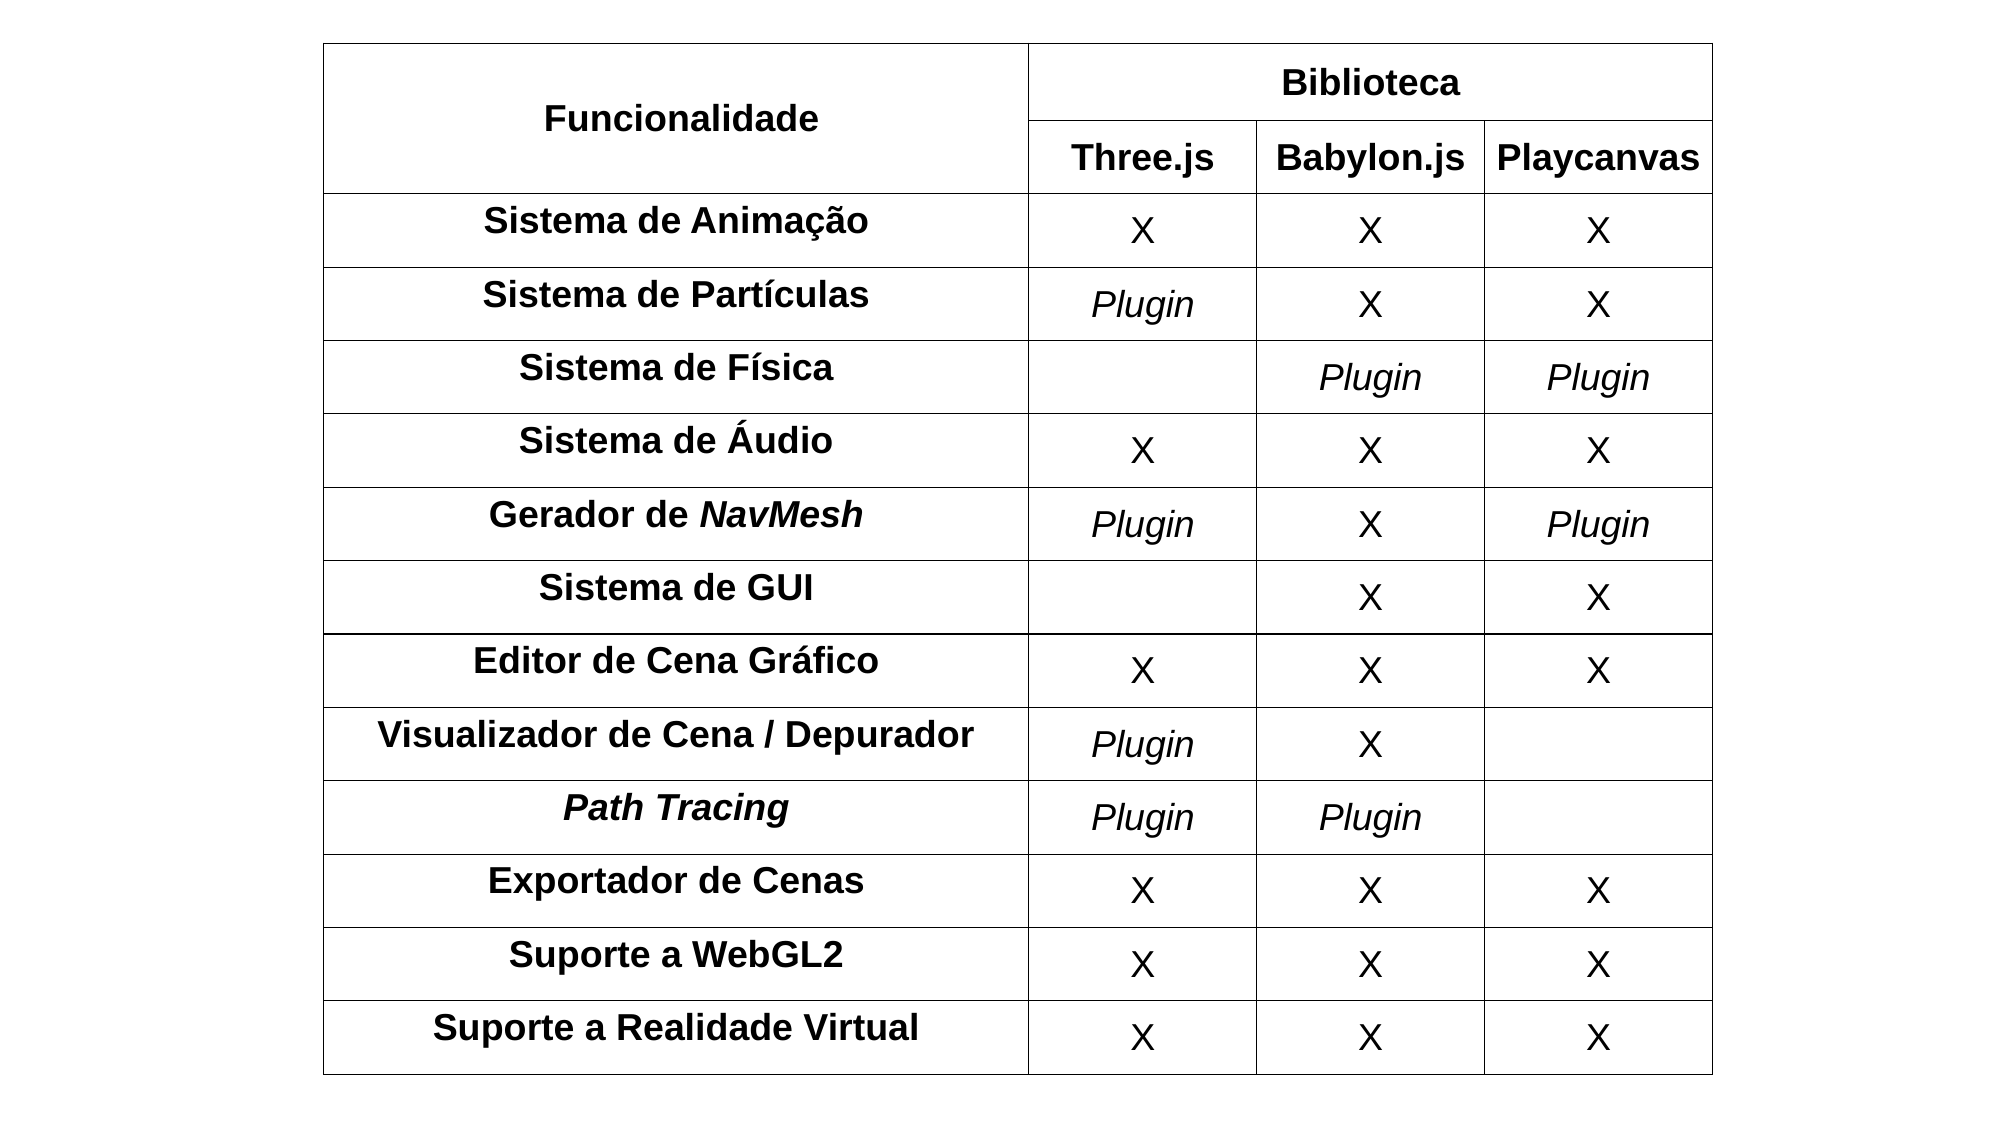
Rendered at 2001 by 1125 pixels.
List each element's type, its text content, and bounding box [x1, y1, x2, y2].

table_cell X [1257, 414, 1484, 487]
table_cell X [1029, 414, 1256, 487]
table_cell X [1485, 268, 1712, 340]
table_cell Sistema de GUI [324, 561, 1028, 633]
table_cell Plugin [1257, 341, 1484, 413]
table_cell Editor de Cena Gráfico [324, 635, 1028, 707]
table_cell X [1257, 855, 1484, 927]
table_cell Sistema de Animação [324, 194, 1028, 267]
table_cell [1029, 561, 1256, 633]
table_cell X [1257, 488, 1484, 560]
table_cell Gerador de NavMesh [324, 488, 1028, 560]
table_cell X [1029, 194, 1256, 267]
table_cell X [1485, 194, 1712, 267]
table_cell Three.js [1029, 121, 1256, 193]
table_cell X [1485, 1001, 1712, 1074]
table_cell X [1257, 1001, 1484, 1074]
table_cell X [1257, 194, 1484, 267]
table_cell X [1257, 928, 1484, 1000]
table_cell X [1257, 268, 1484, 340]
table_cell X [1485, 561, 1712, 633]
table_cell Visualizador de Cena / Depurador [324, 708, 1028, 780]
table_cell X [1029, 855, 1256, 927]
table_cell Sistema de Áudio [324, 414, 1028, 487]
table_cell [1485, 781, 1712, 854]
table_cell [1029, 341, 1256, 413]
table_header Funcionalidade [324, 44, 1028, 193]
table_cell X [1485, 928, 1712, 1000]
table_cell Sistema de Partículas [324, 268, 1028, 340]
table_cell X [1485, 855, 1712, 927]
table_cell Plugin [1257, 781, 1484, 854]
table_cell Sistema de Física [324, 341, 1028, 413]
table_cell X [1029, 1001, 1256, 1074]
table_cell X [1485, 635, 1712, 707]
table_cell Suporte a Realidade Virtual [324, 1001, 1028, 1074]
table_cell Plugin [1485, 341, 1712, 413]
table_cell X [1029, 928, 1256, 1000]
table_cell Exportador de Cenas [324, 855, 1028, 927]
table_cell X [1257, 635, 1484, 707]
table_cell X [1257, 708, 1484, 780]
table_cell Babylon.js [1257, 121, 1484, 193]
table_cell Playcanvas [1485, 121, 1712, 193]
table_header Biblioteca [1029, 44, 1712, 120]
table_cell Plugin [1029, 268, 1256, 340]
table_cell Plugin [1029, 488, 1256, 560]
table_cell X [1485, 414, 1712, 487]
table_cell X [1029, 635, 1256, 707]
table_cell Plugin [1485, 488, 1712, 560]
table_cell Path Tracing [324, 781, 1028, 854]
table_cell X [1257, 561, 1484, 633]
table_cell Suporte a WebGL2 [324, 928, 1028, 1000]
table_cell [1485, 708, 1712, 780]
table_cell Plugin [1029, 781, 1256, 854]
table_cell Plugin [1029, 708, 1256, 780]
